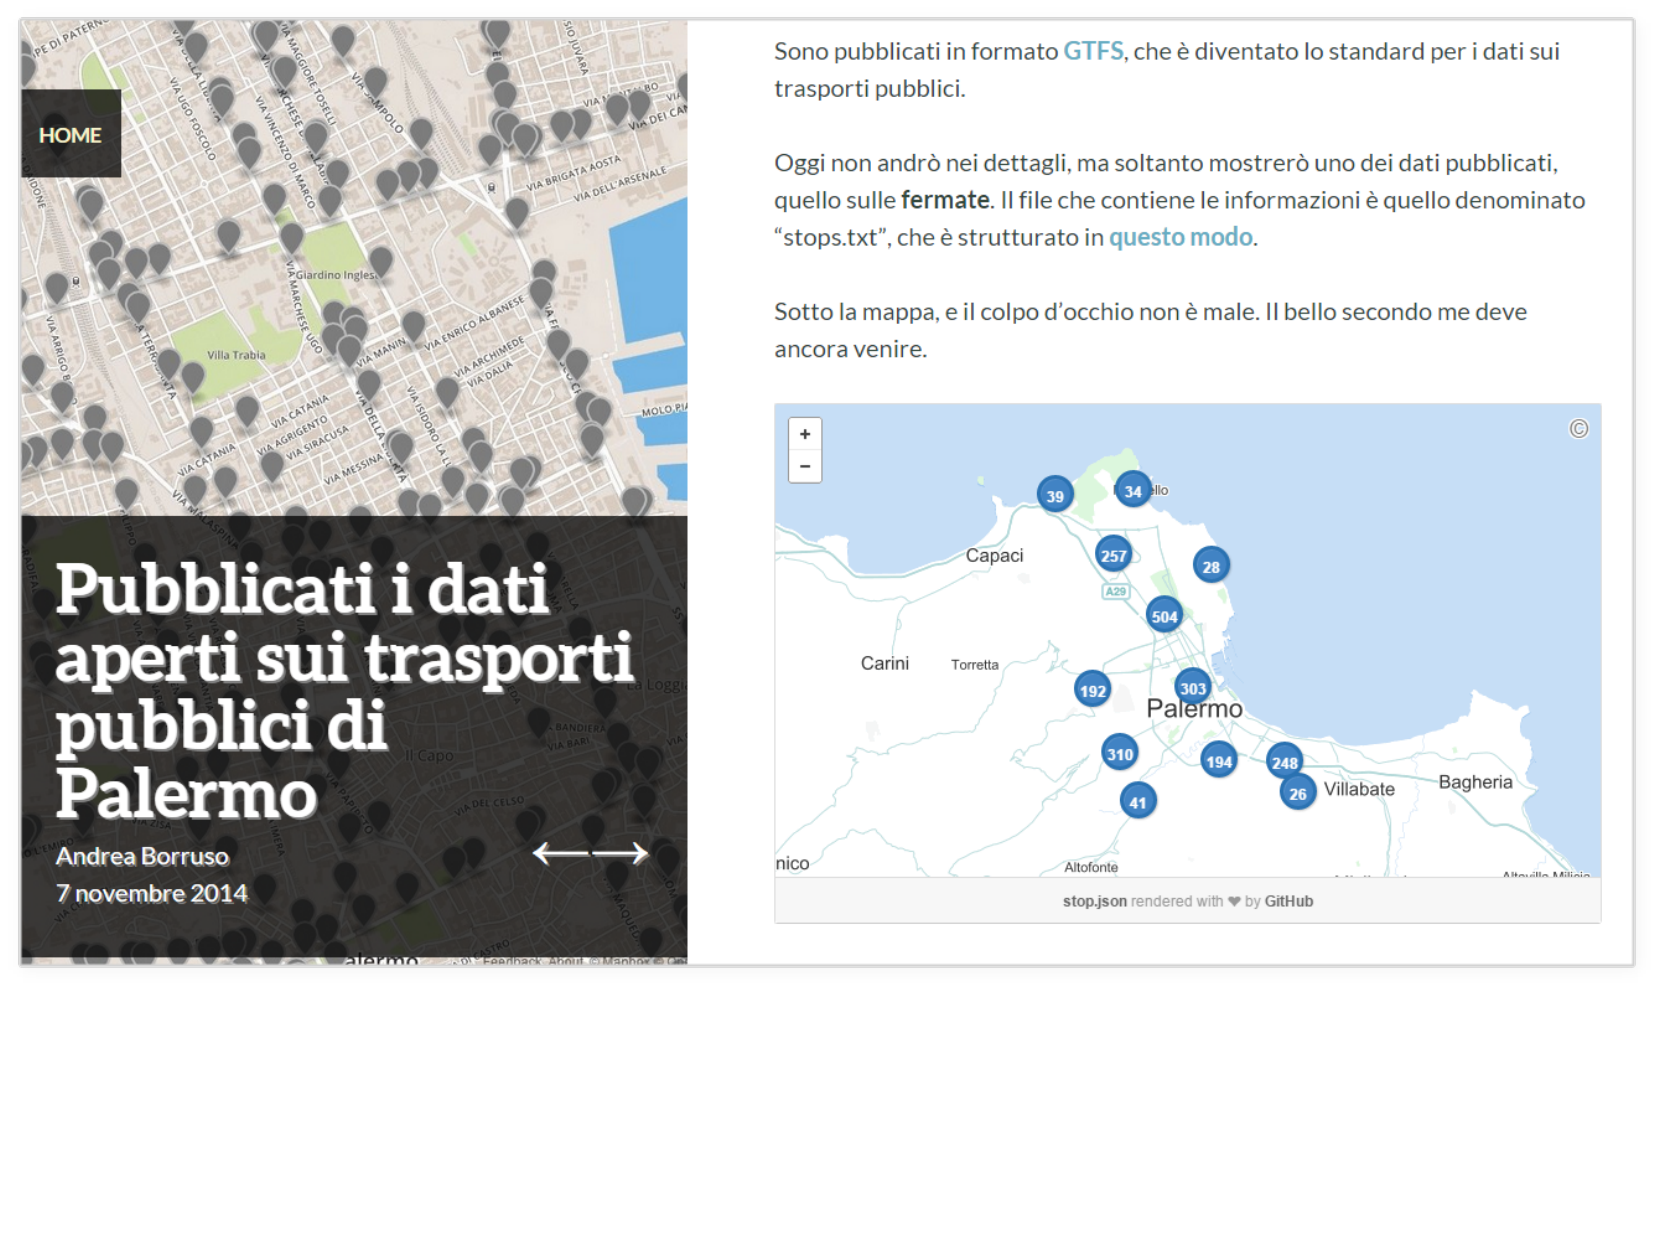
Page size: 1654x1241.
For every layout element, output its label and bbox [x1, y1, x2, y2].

picture [0, 0, 1654, 986]
